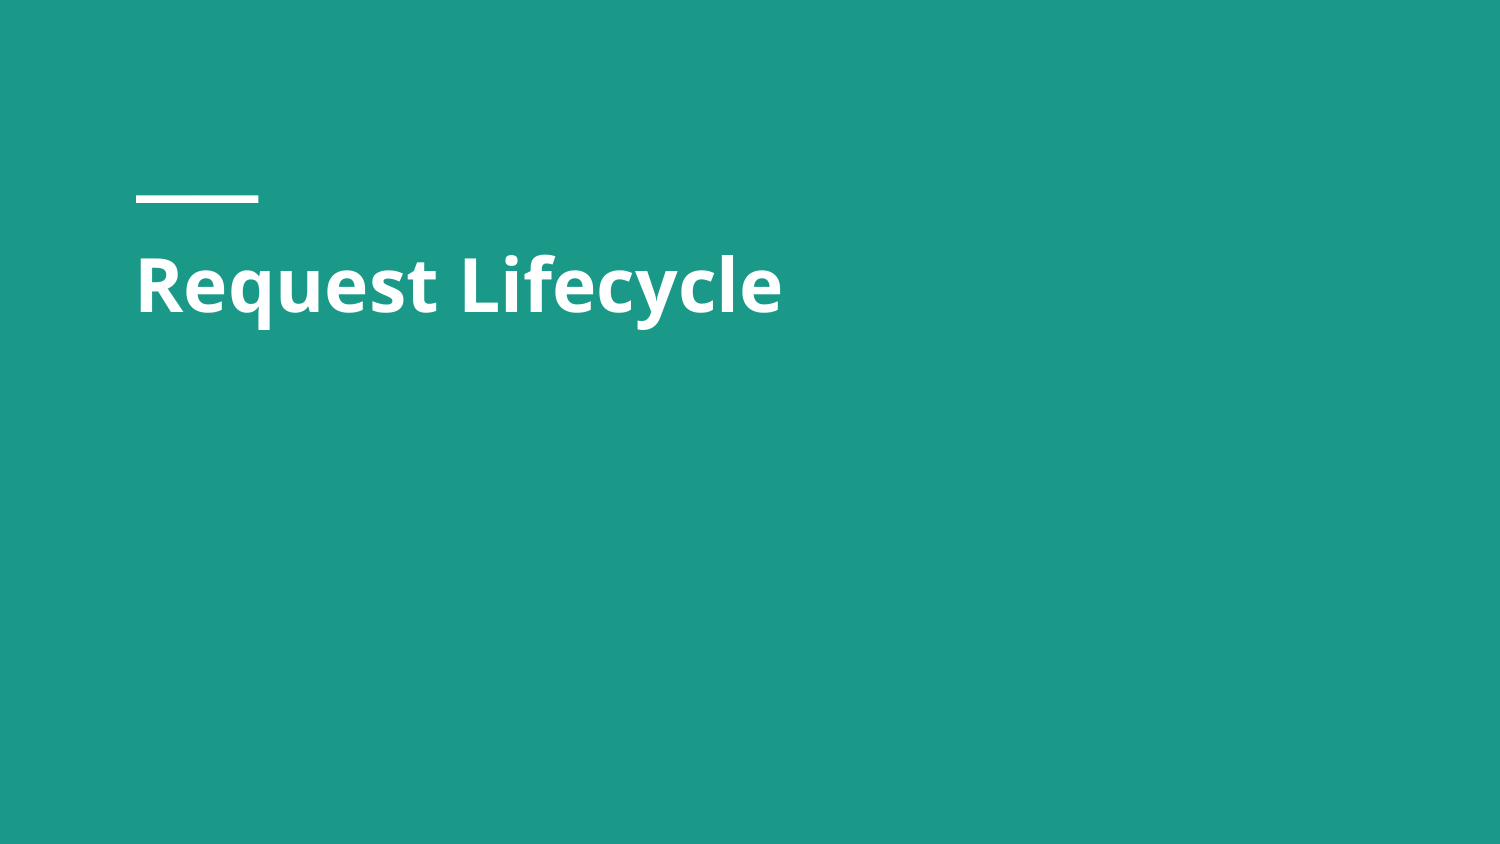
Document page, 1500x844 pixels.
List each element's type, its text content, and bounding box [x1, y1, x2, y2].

title Request Lifecycle [119, 216, 1381, 466]
